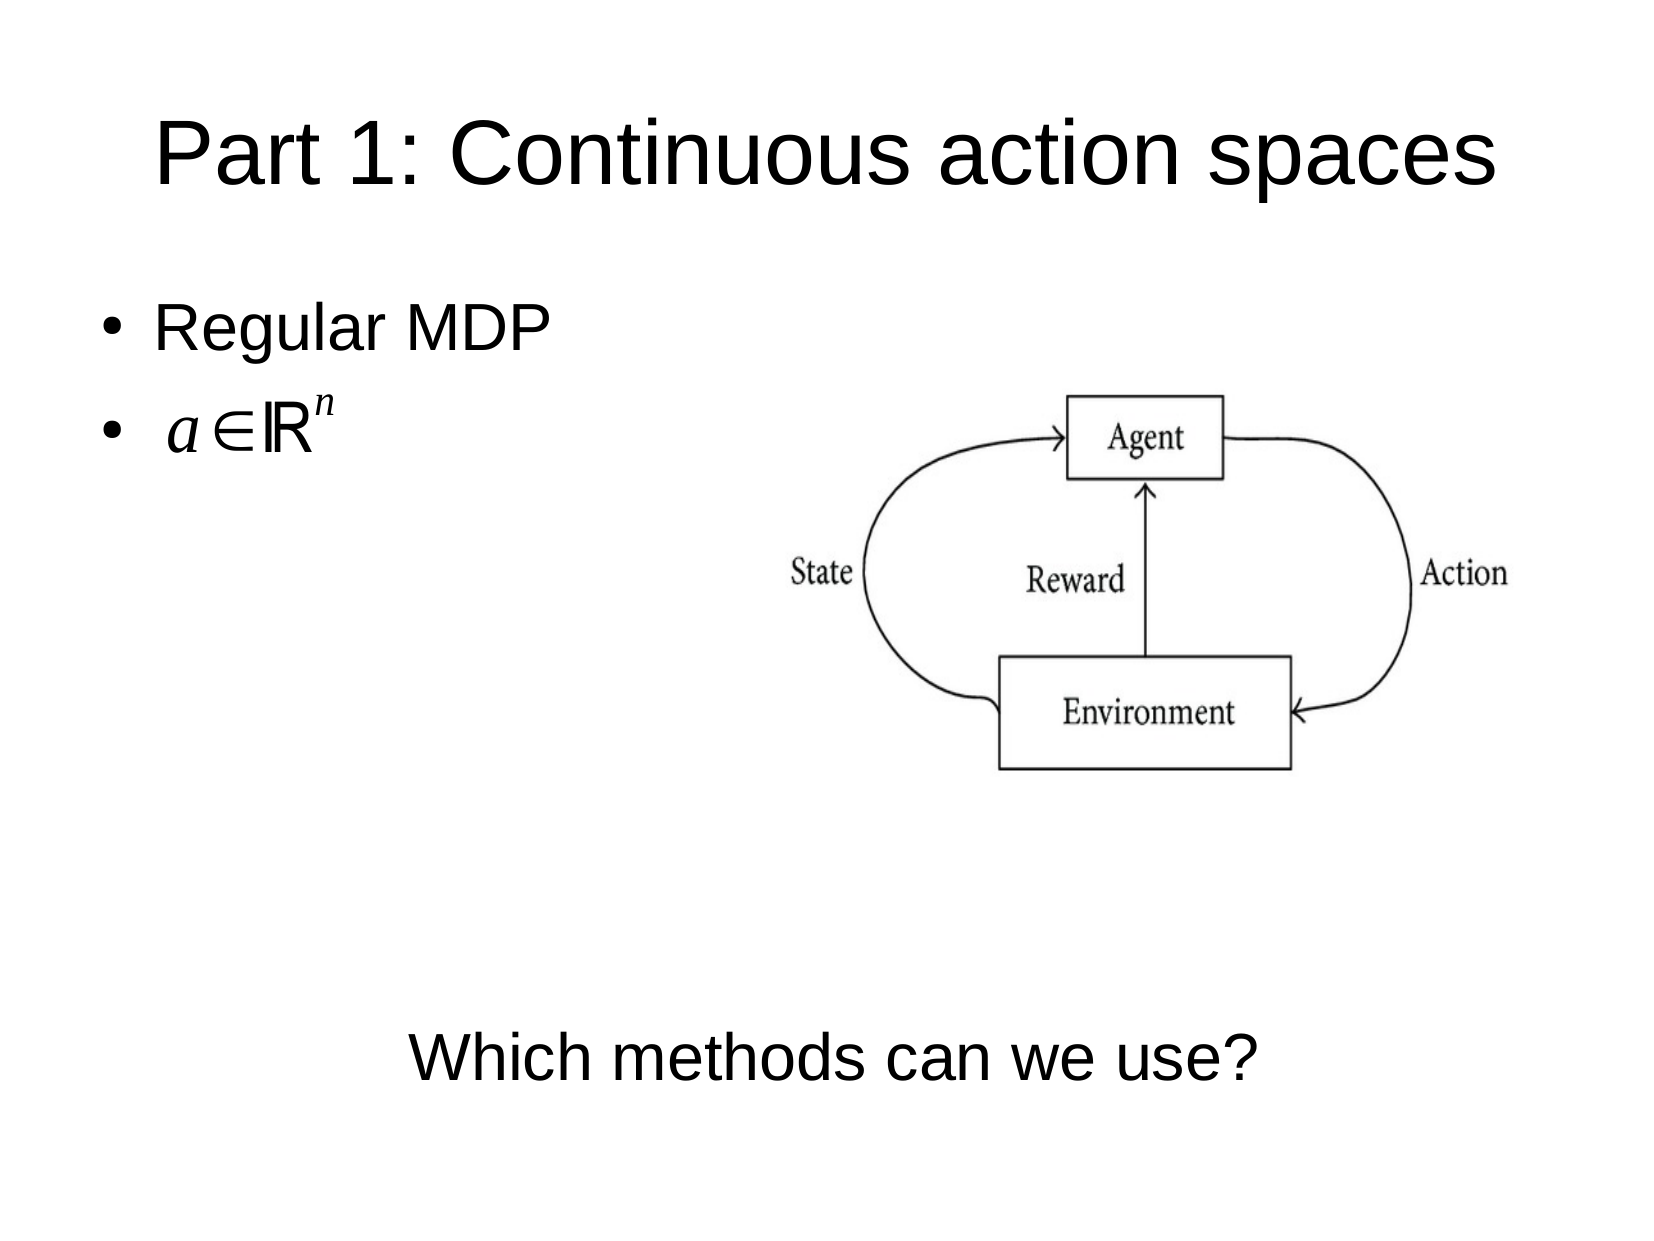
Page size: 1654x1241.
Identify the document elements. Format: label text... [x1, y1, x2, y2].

list Regular MDP Which methods can we use? [82, 290, 1571, 1186]
title Part 1: Continuous action spaces [82, 49, 1571, 257]
chart [149, 374, 354, 475]
picture [765, 364, 1534, 802]
